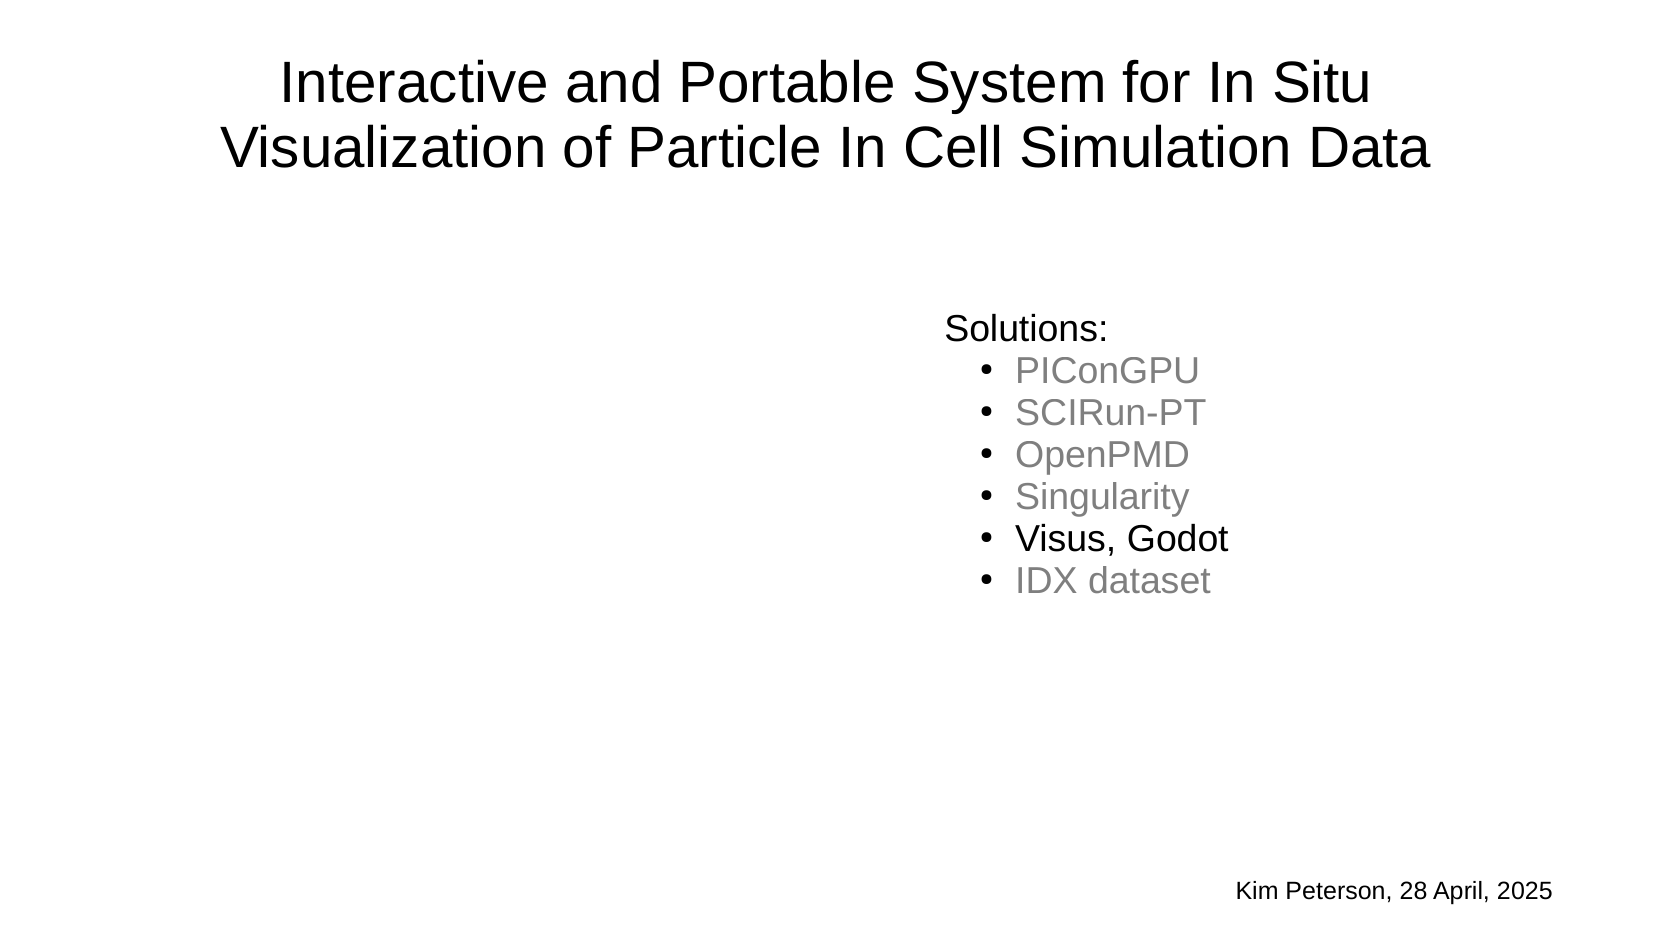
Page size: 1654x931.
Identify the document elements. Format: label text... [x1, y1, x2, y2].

title Interactive and Portable System for In Situ Visualization of Particle In Cell Simulation Data [82, 37, 1571, 193]
text_box Solutions: PIConGPU SCIRun-PT OpenPMD Singularity Visus, Godot IDX dataset [929, 300, 1536, 609]
text_box Kim Peterson, 28 April, 2025 [1220, 868, 1598, 918]
